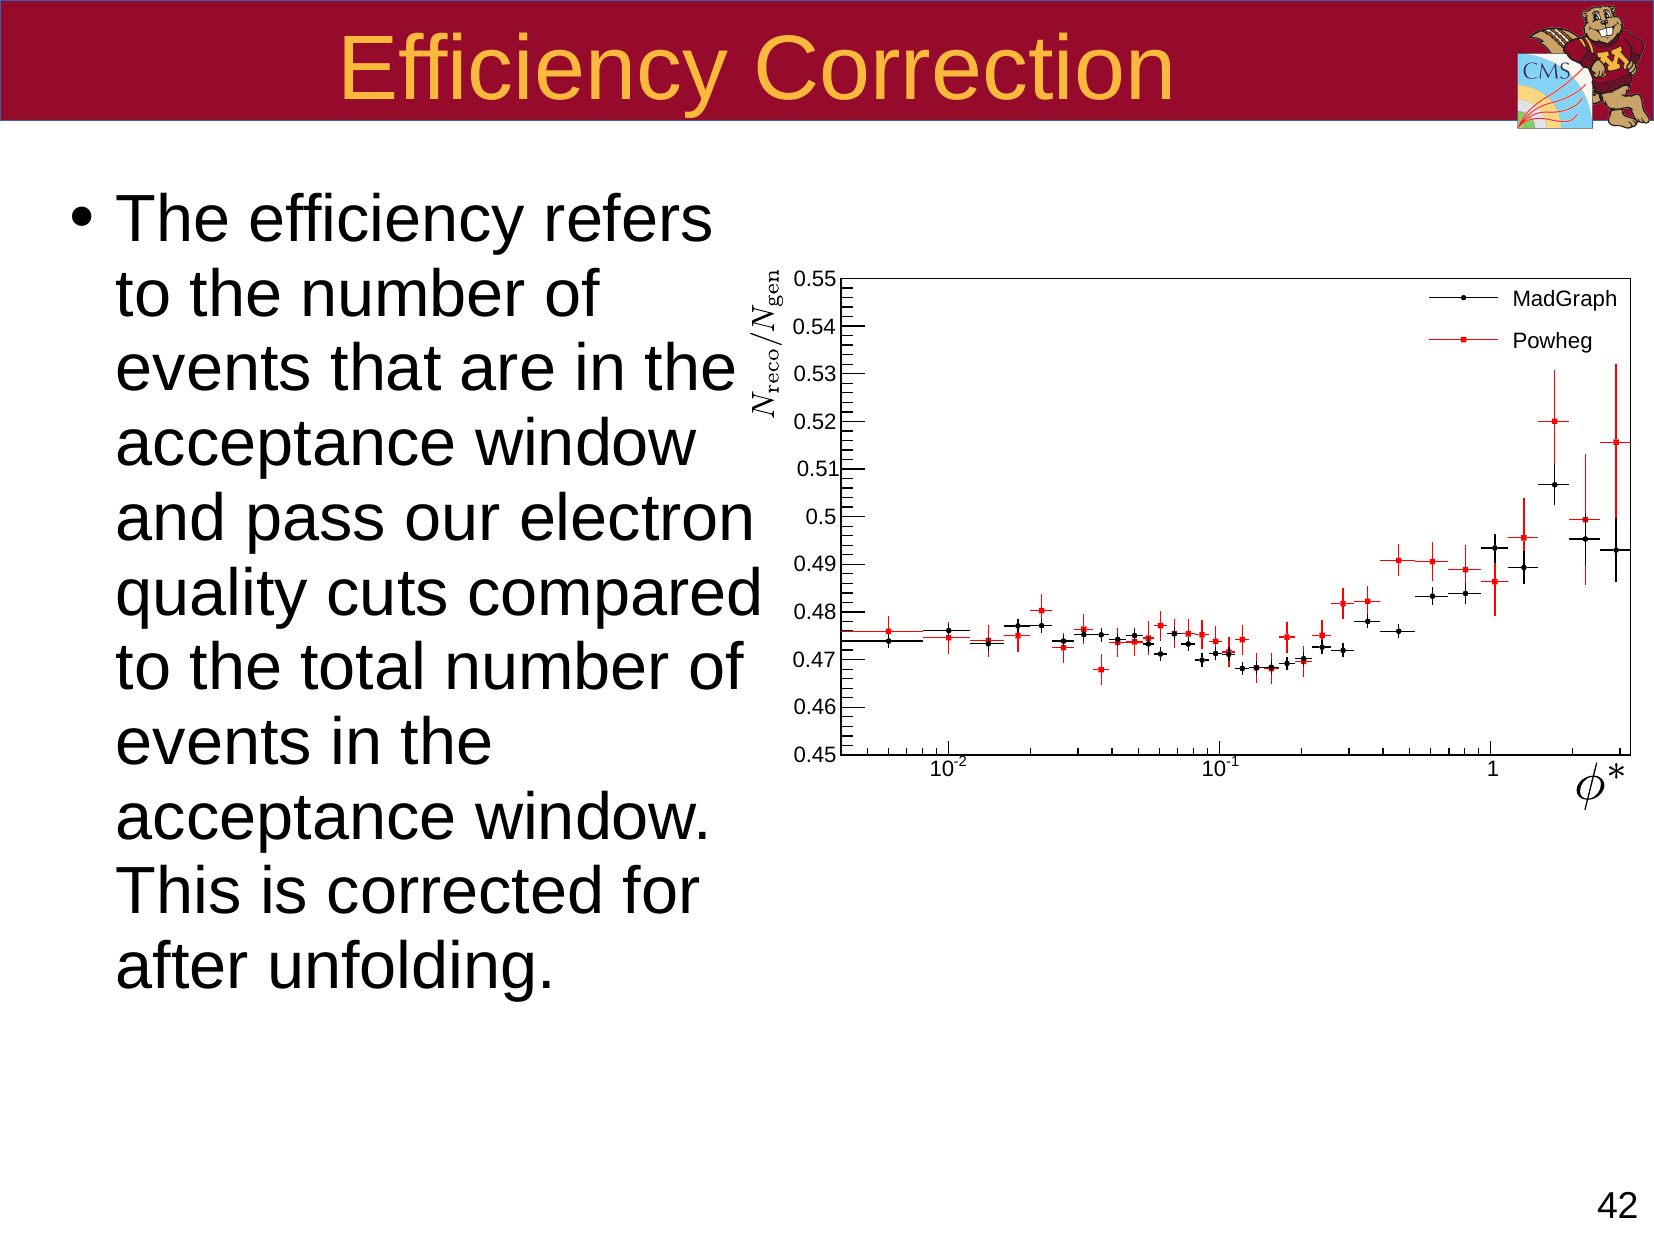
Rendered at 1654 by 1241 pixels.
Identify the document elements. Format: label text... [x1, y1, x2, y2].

picture [750, 270, 1632, 811]
picture [1515, 0, 1652, 135]
title Efficiency Correction [0, 15, 1516, 121]
list The efficiency refers to the number of events that are in the acceptance window and pass our electron quality cuts compared to the total number of events in the acceptance window. This is corrected for after unfolding. [45, 180, 772, 901]
